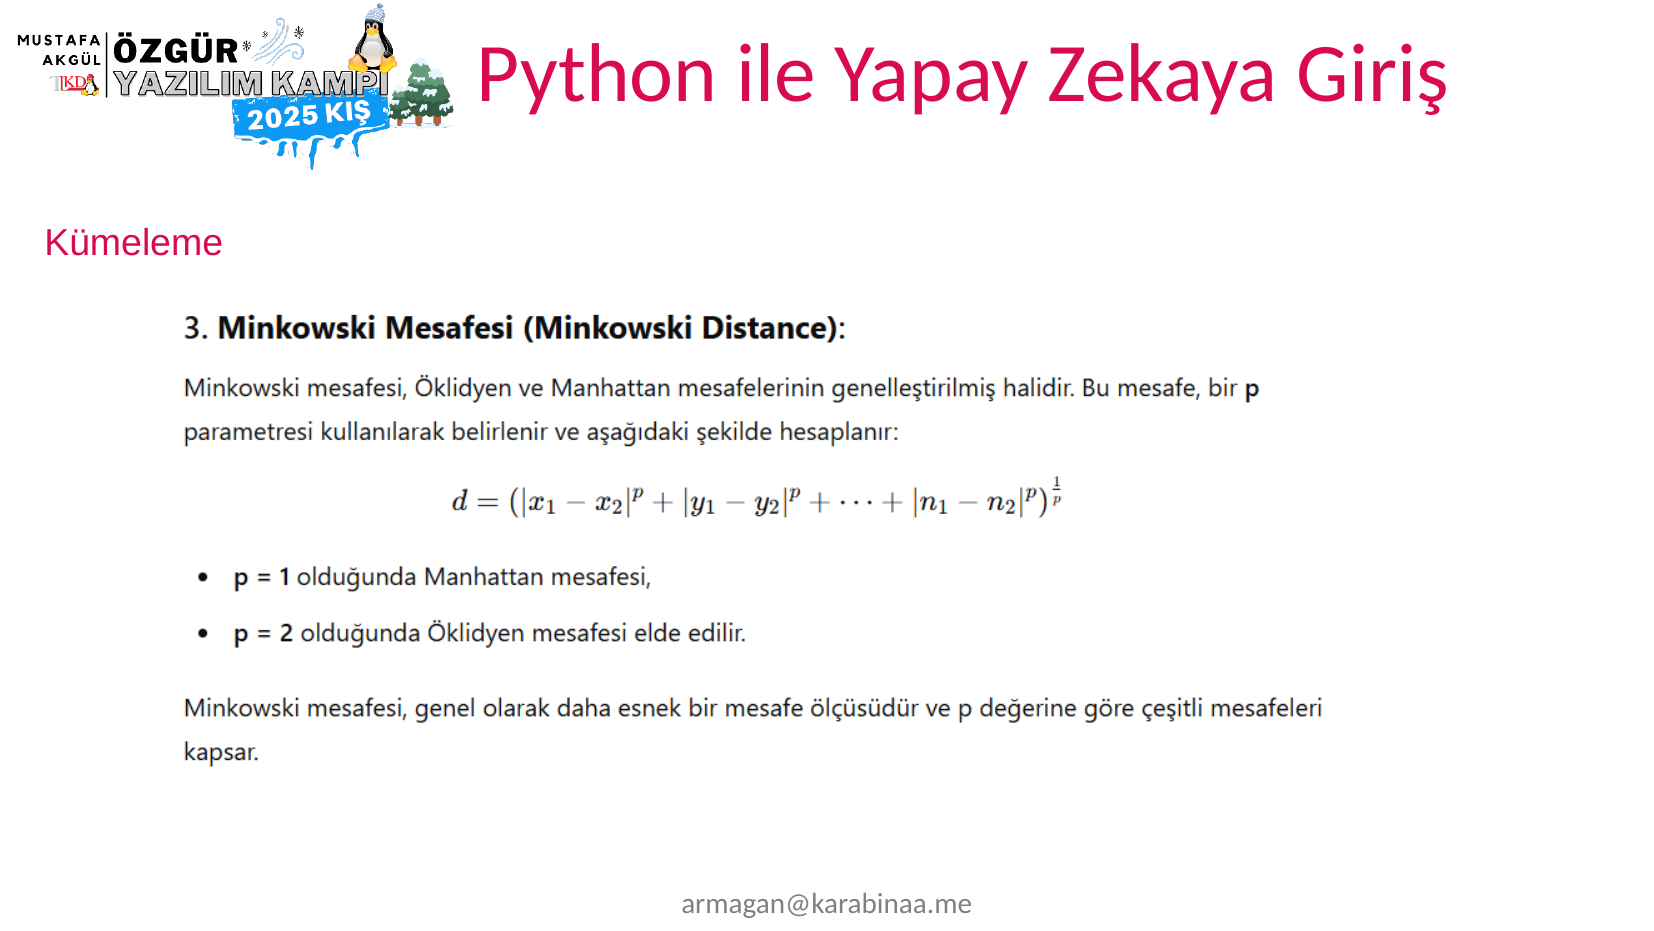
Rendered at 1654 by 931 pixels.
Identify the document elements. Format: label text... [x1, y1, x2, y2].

picture [166, 295, 1388, 779]
text_box Kümeleme [29, 213, 854, 271]
text_box Python ile Yapay Zekaya Giriş [462, 10, 1654, 126]
text_box armagan@karabinaa.me [0, 877, 1654, 928]
picture [0, 0, 463, 177]
